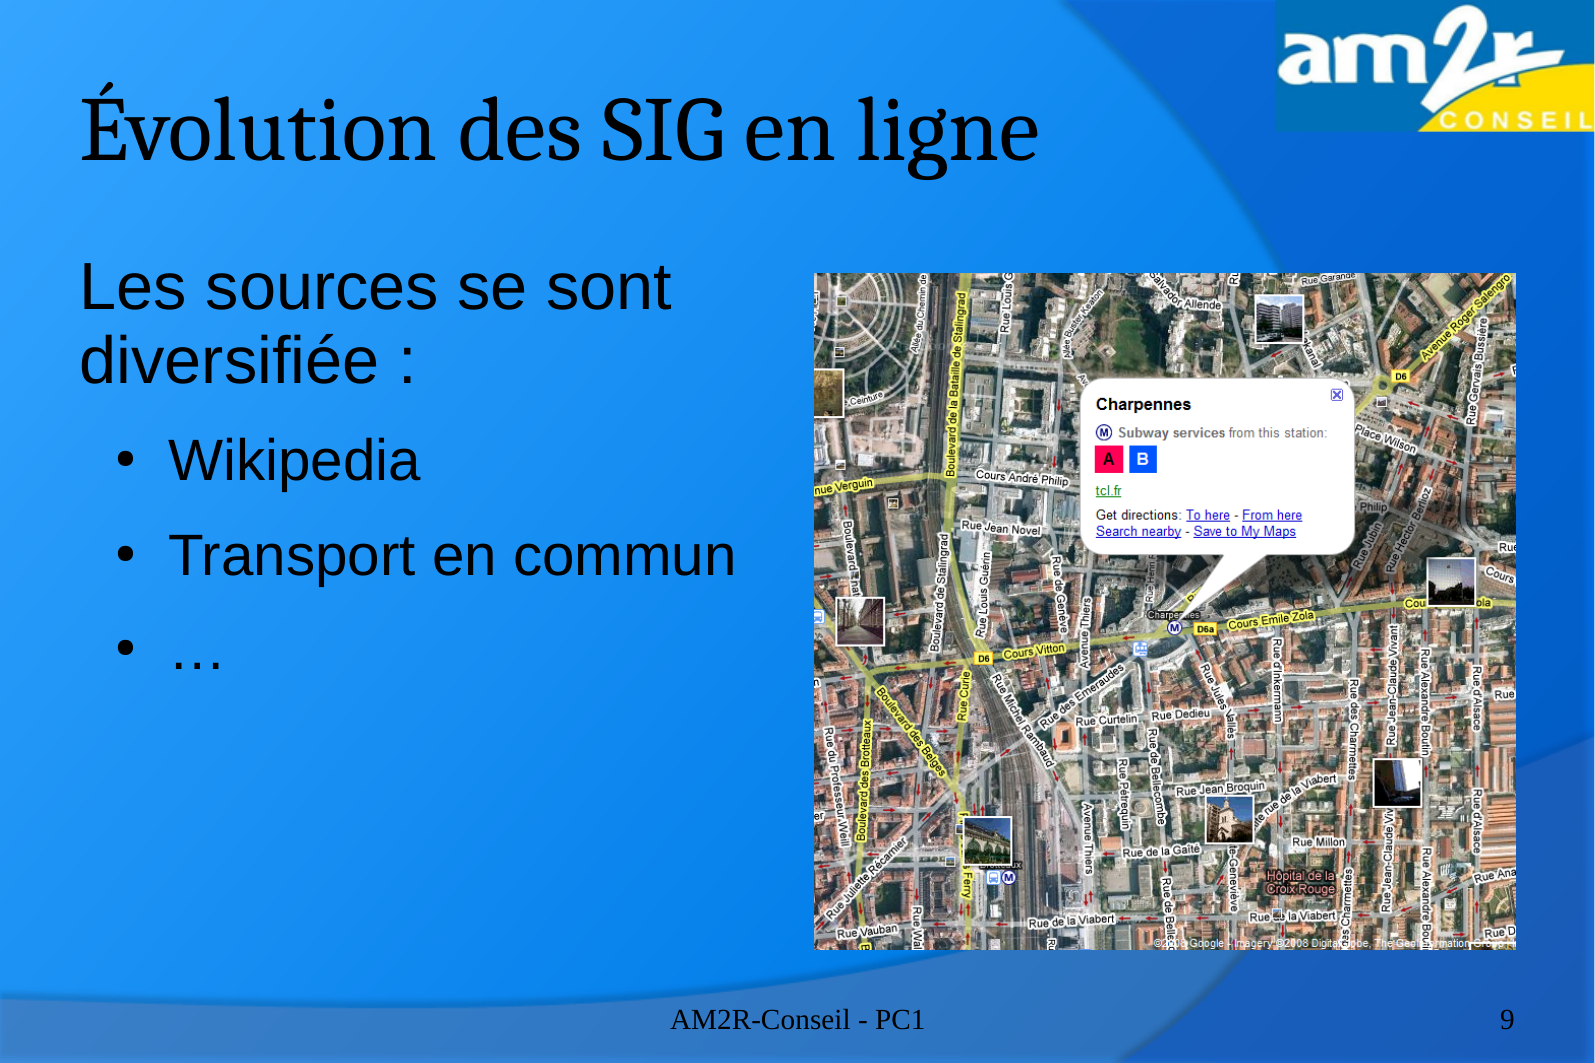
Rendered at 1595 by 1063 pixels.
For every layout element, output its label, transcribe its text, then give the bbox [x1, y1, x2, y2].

list Les sources se sont diversifiée : Wikipedia Transport en commun … [79, 248, 780, 975]
picture [0, 0, 1595, 1063]
title Évolution des SIG en ligne [79, 42, 1152, 220]
